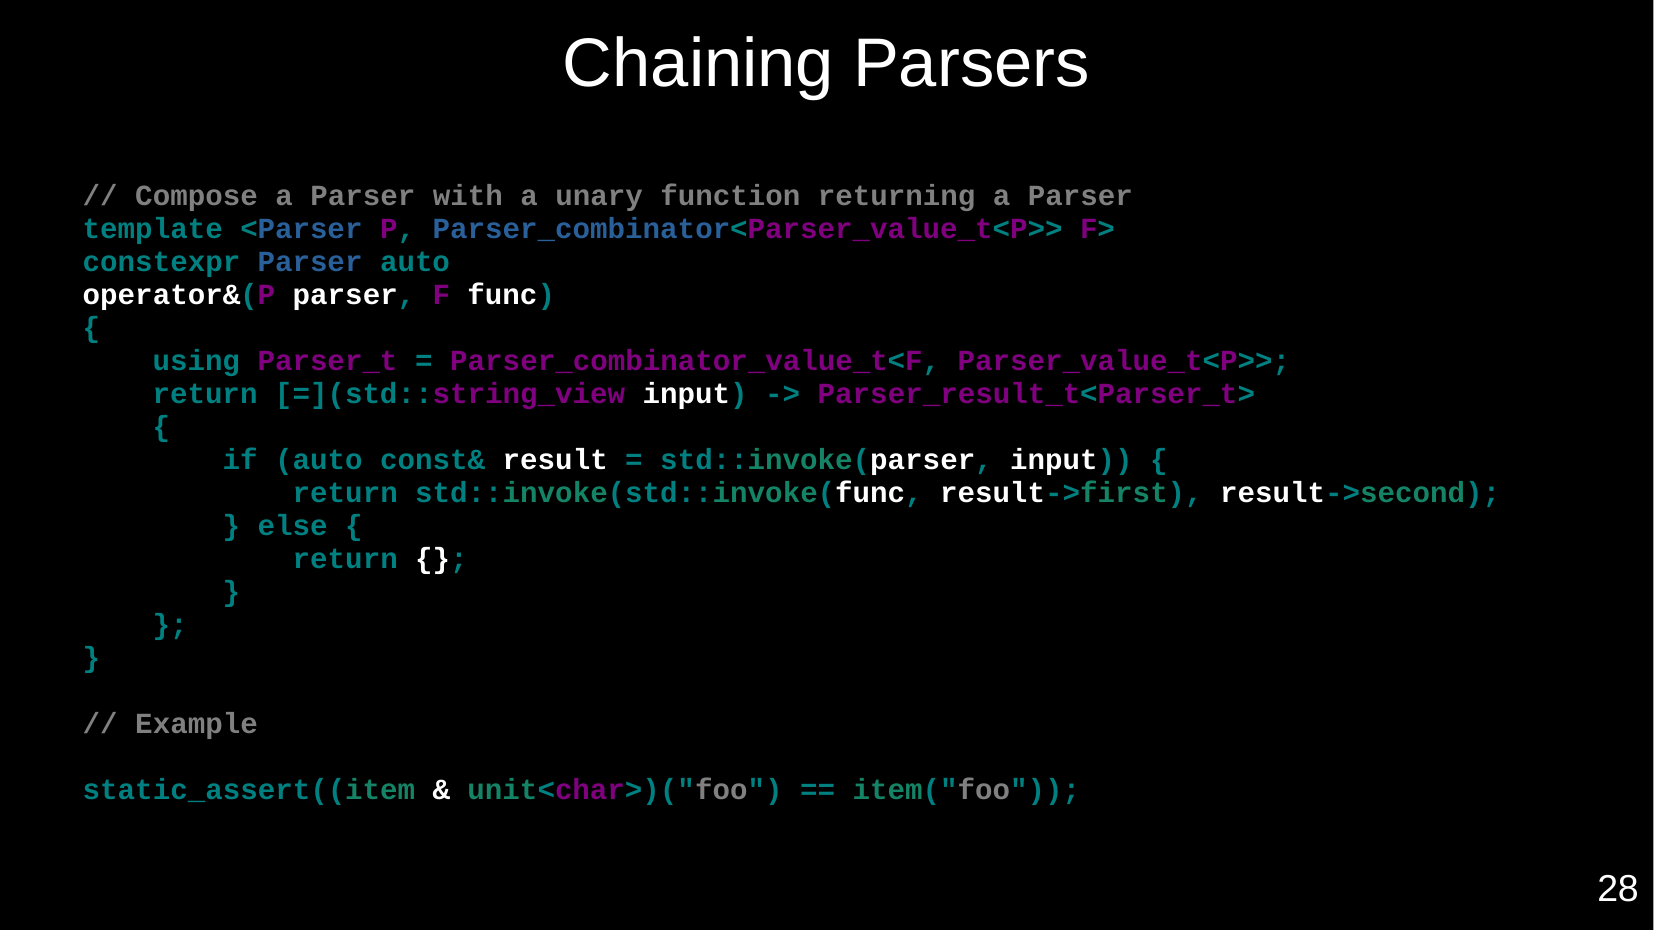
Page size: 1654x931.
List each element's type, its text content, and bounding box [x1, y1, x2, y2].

title Chaining Parsers [82, 4, 1571, 121]
subtitle // Compose a Parser with a unary function returning a Parser template <Parser P, Parser_combinator<Parser_value_t<P>> F> constexpr Parser auto operator&(P parser, F func) { using Parser_t = Parser_combinator_value_t<F, Parser_value_t<P>>; return [=](std::string_view input) -> Parser_result_t<Parser_t> { if (auto const& result = std::invoke(parser, input)) { return std::invoke(std::invoke(func, result->first), result->second); } else { return {}; } }; } // Example static_assert((item & unit<char>)("foo") == item("foo")); [82, 133, 1571, 889]
text_box <number> [1024, 860, 1654, 931]
